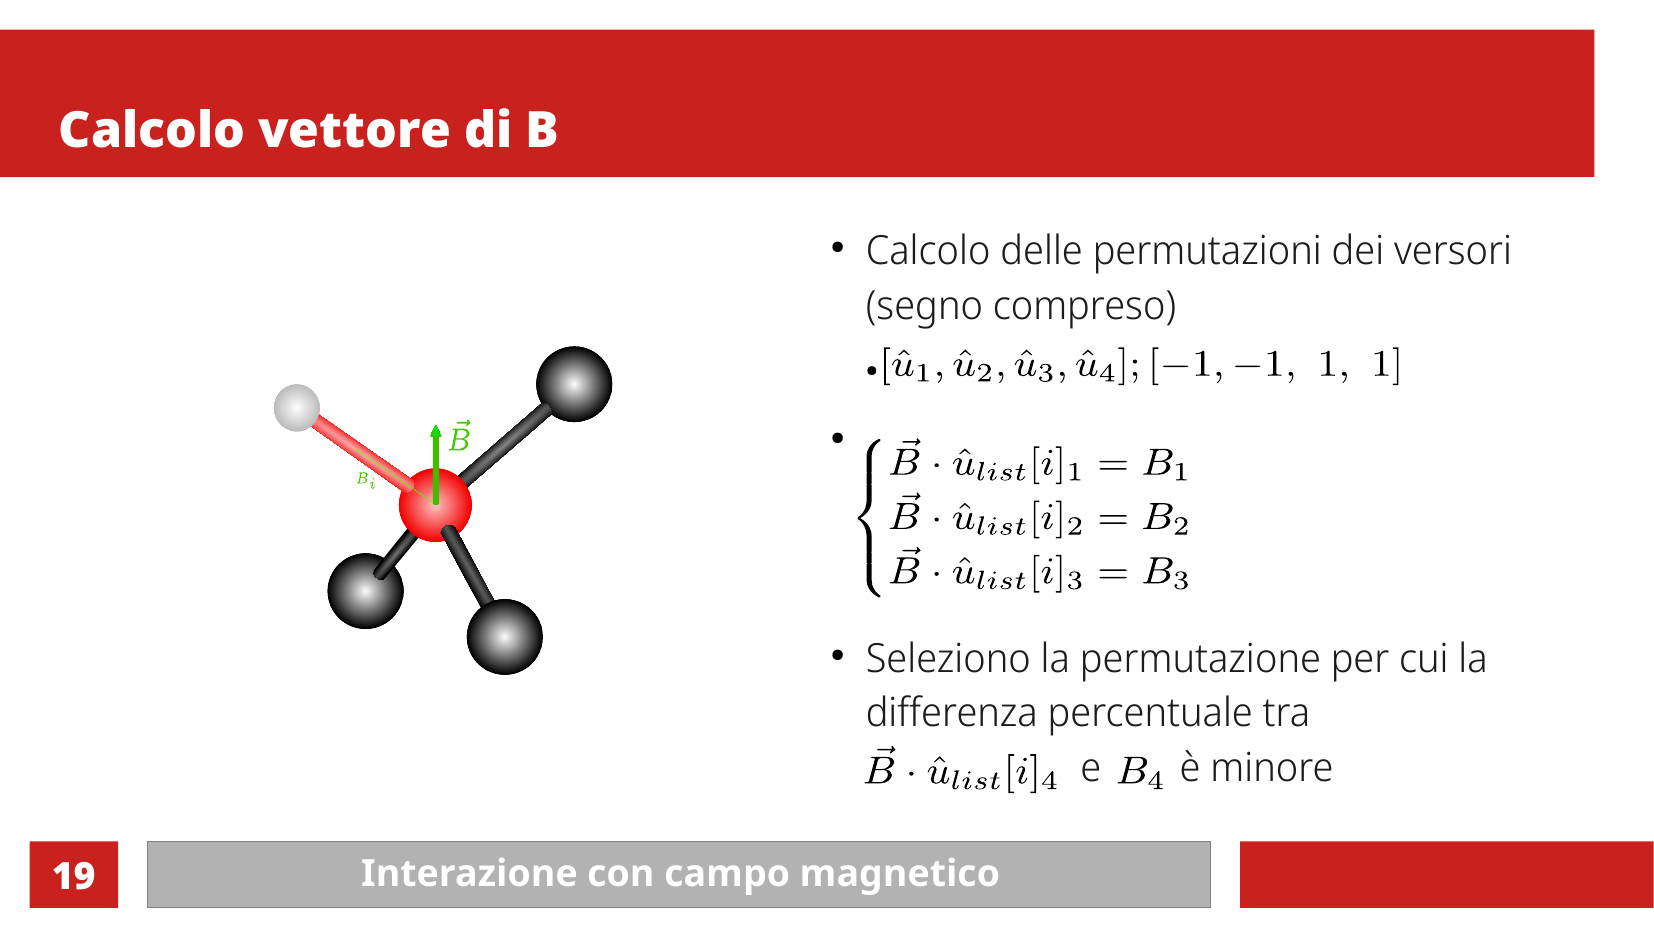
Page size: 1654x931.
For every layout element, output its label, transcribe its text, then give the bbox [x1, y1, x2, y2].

picture [138, 221, 1614, 931]
text_box Interazione con campo magnetico [155, 838, 1206, 905]
list Calcolo delle permutazioni dei versori (segno compreso) Seleziono la permutazione per cui la differenza percentuale tra e è minore [830, 221, 1566, 337]
title Calcolo vettore di B [59, 44, 1595, 163]
